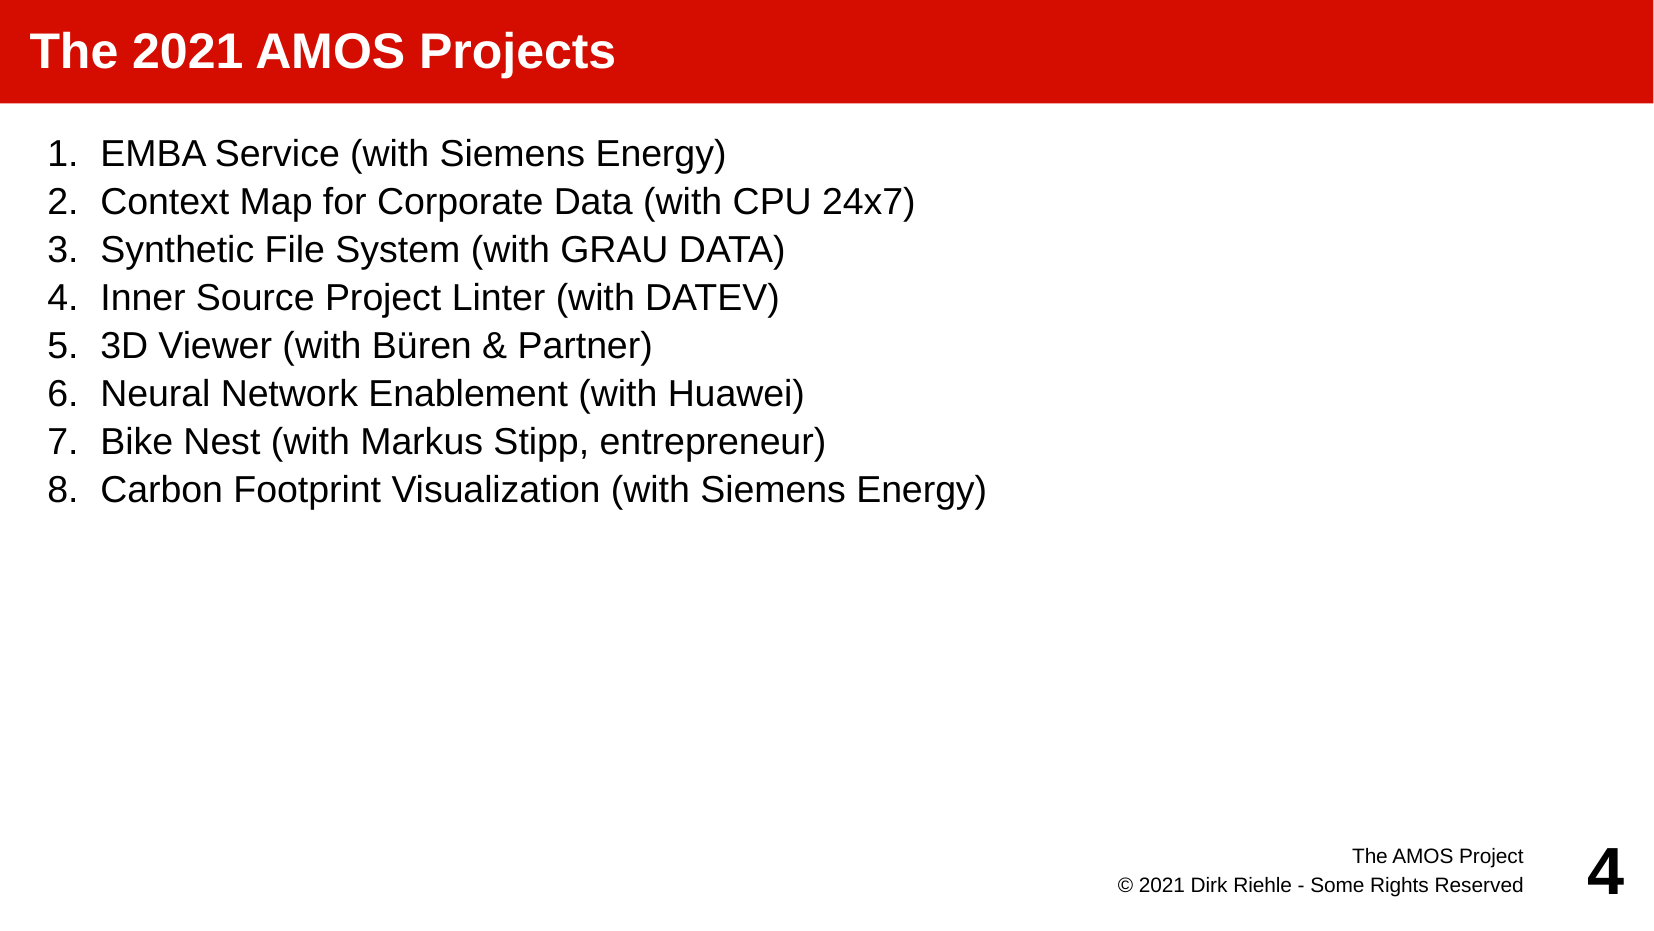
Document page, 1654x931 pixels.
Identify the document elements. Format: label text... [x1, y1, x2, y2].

title The 2021 AMOS Projects [0, 0, 1654, 104]
list EMBA Service (with Siemens Energy) Context Map for Corporate Data (with CPU 24x7) Synthetic File System (with GRAU DATA) Inner Source Project Linter (with DATEV) 3D Viewer (with Büren & Partner) Neural Network Enablement (with Huawei) Bike Nest (with Markus Stipp, entrepreneur) Carbon Footprint Visualization (with Siemens Energy) [29, 132, 1625, 813]
